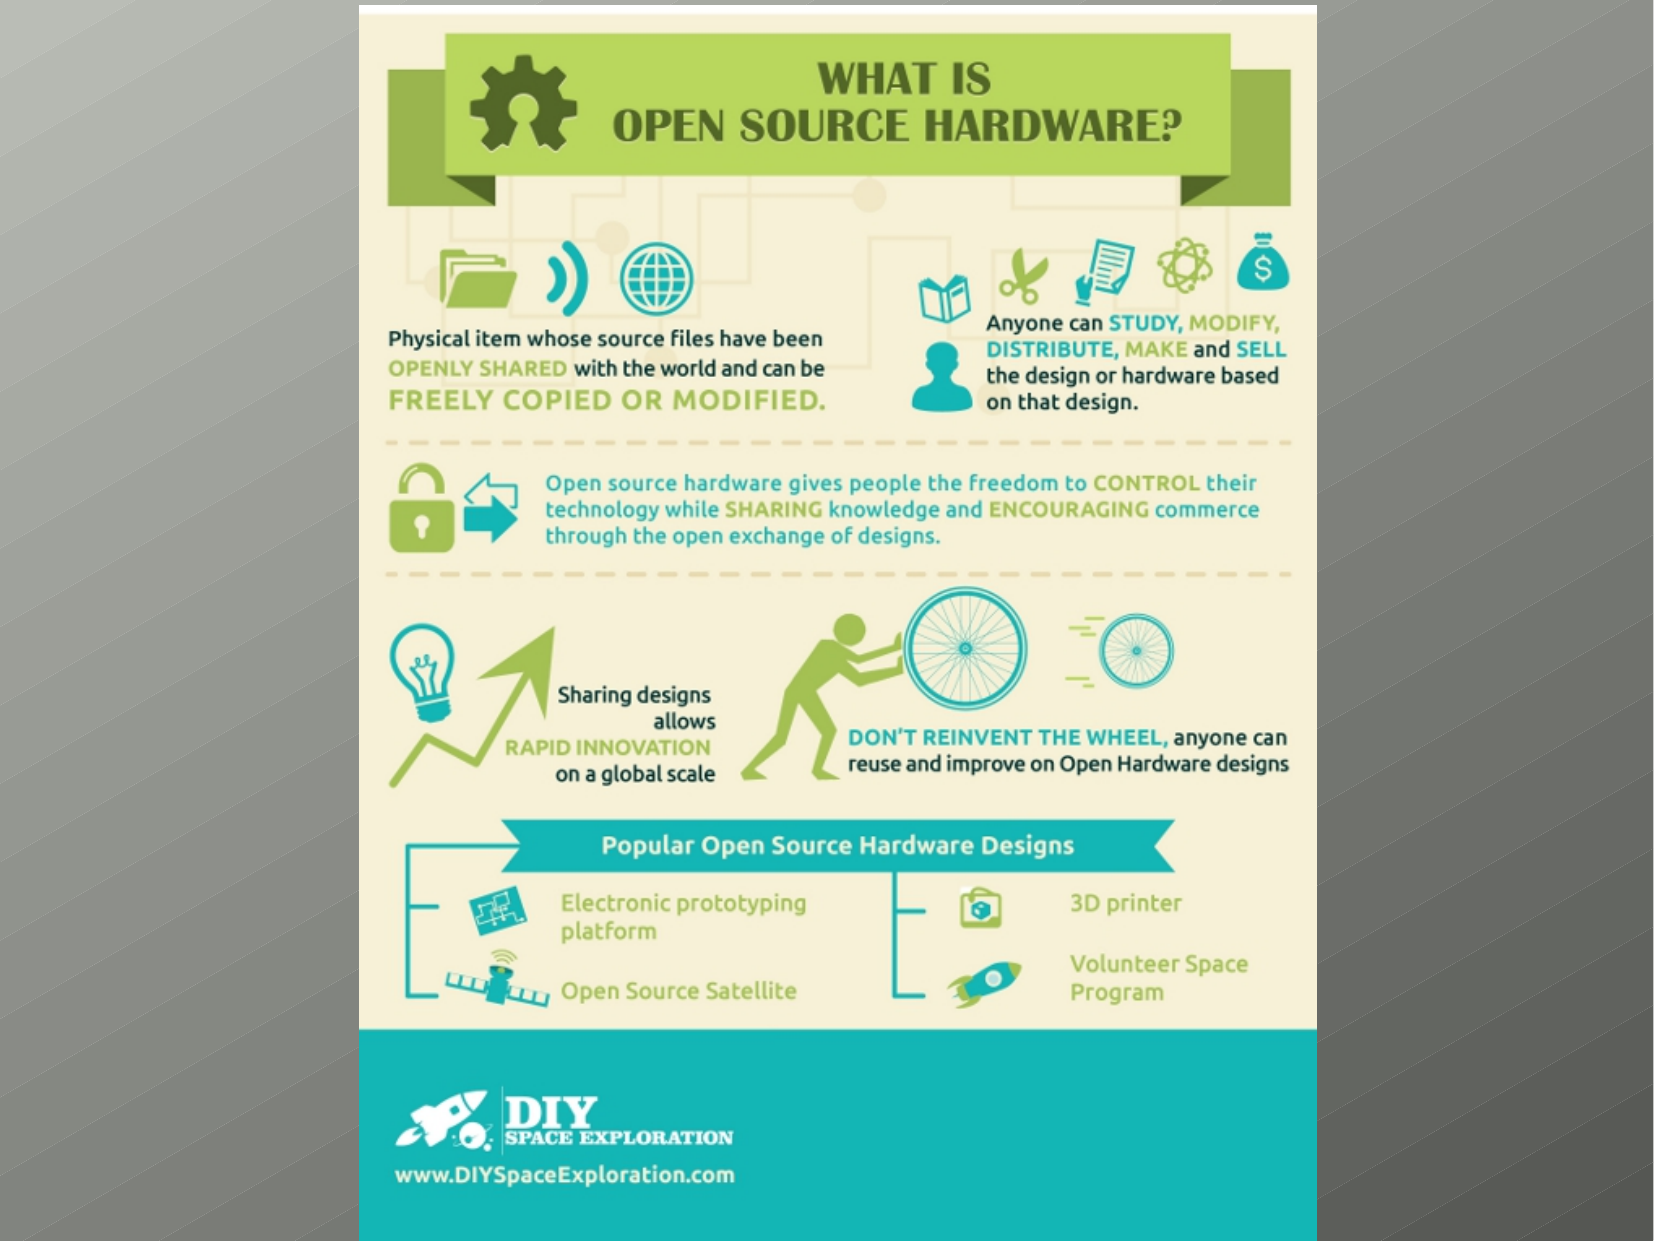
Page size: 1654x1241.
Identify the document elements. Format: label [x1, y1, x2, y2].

picture [359, 5, 1317, 1241]
